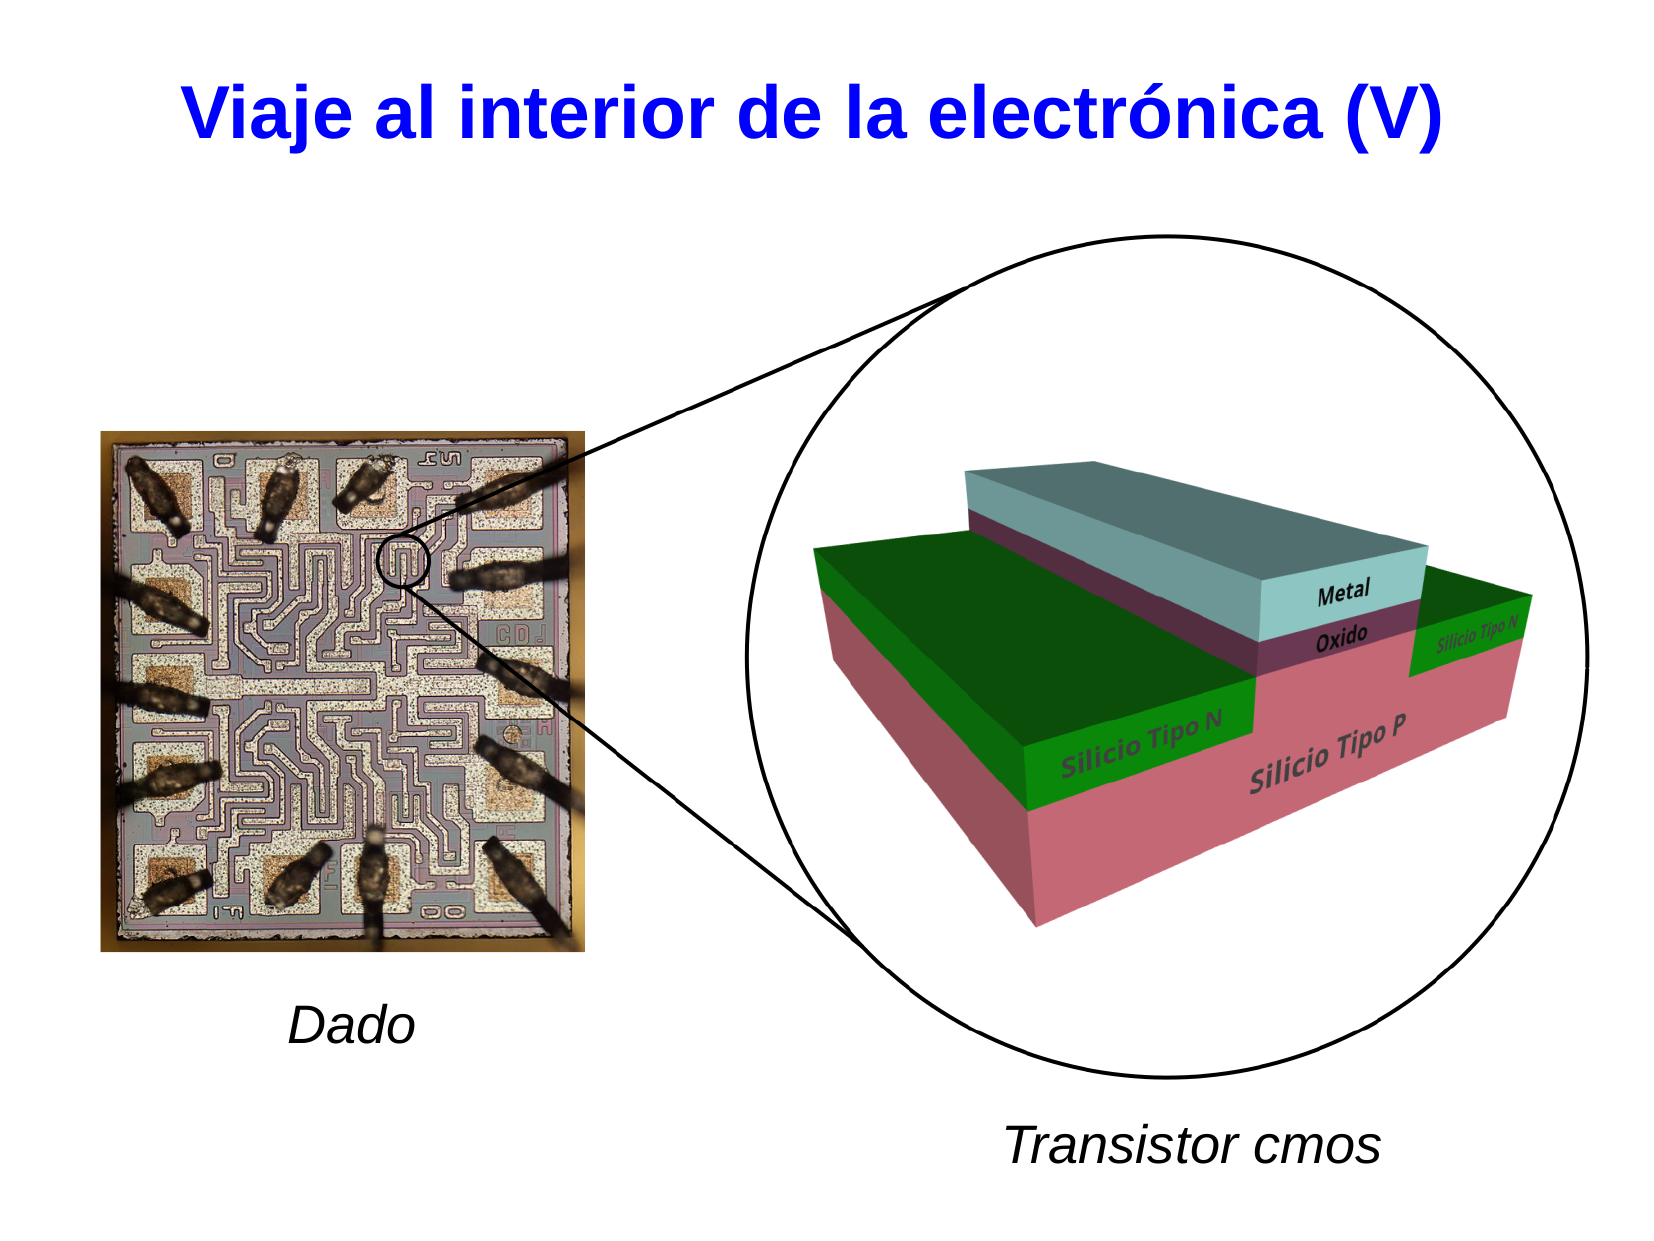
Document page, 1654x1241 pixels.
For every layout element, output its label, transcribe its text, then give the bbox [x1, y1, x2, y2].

text_box Dado [90, 990, 615, 1059]
text_box Transistor cmos [930, 1110, 1455, 1179]
text_box Viaje al interior de la electrónica (V) [64, 59, 1561, 166]
picture [90, 224, 1612, 1093]
